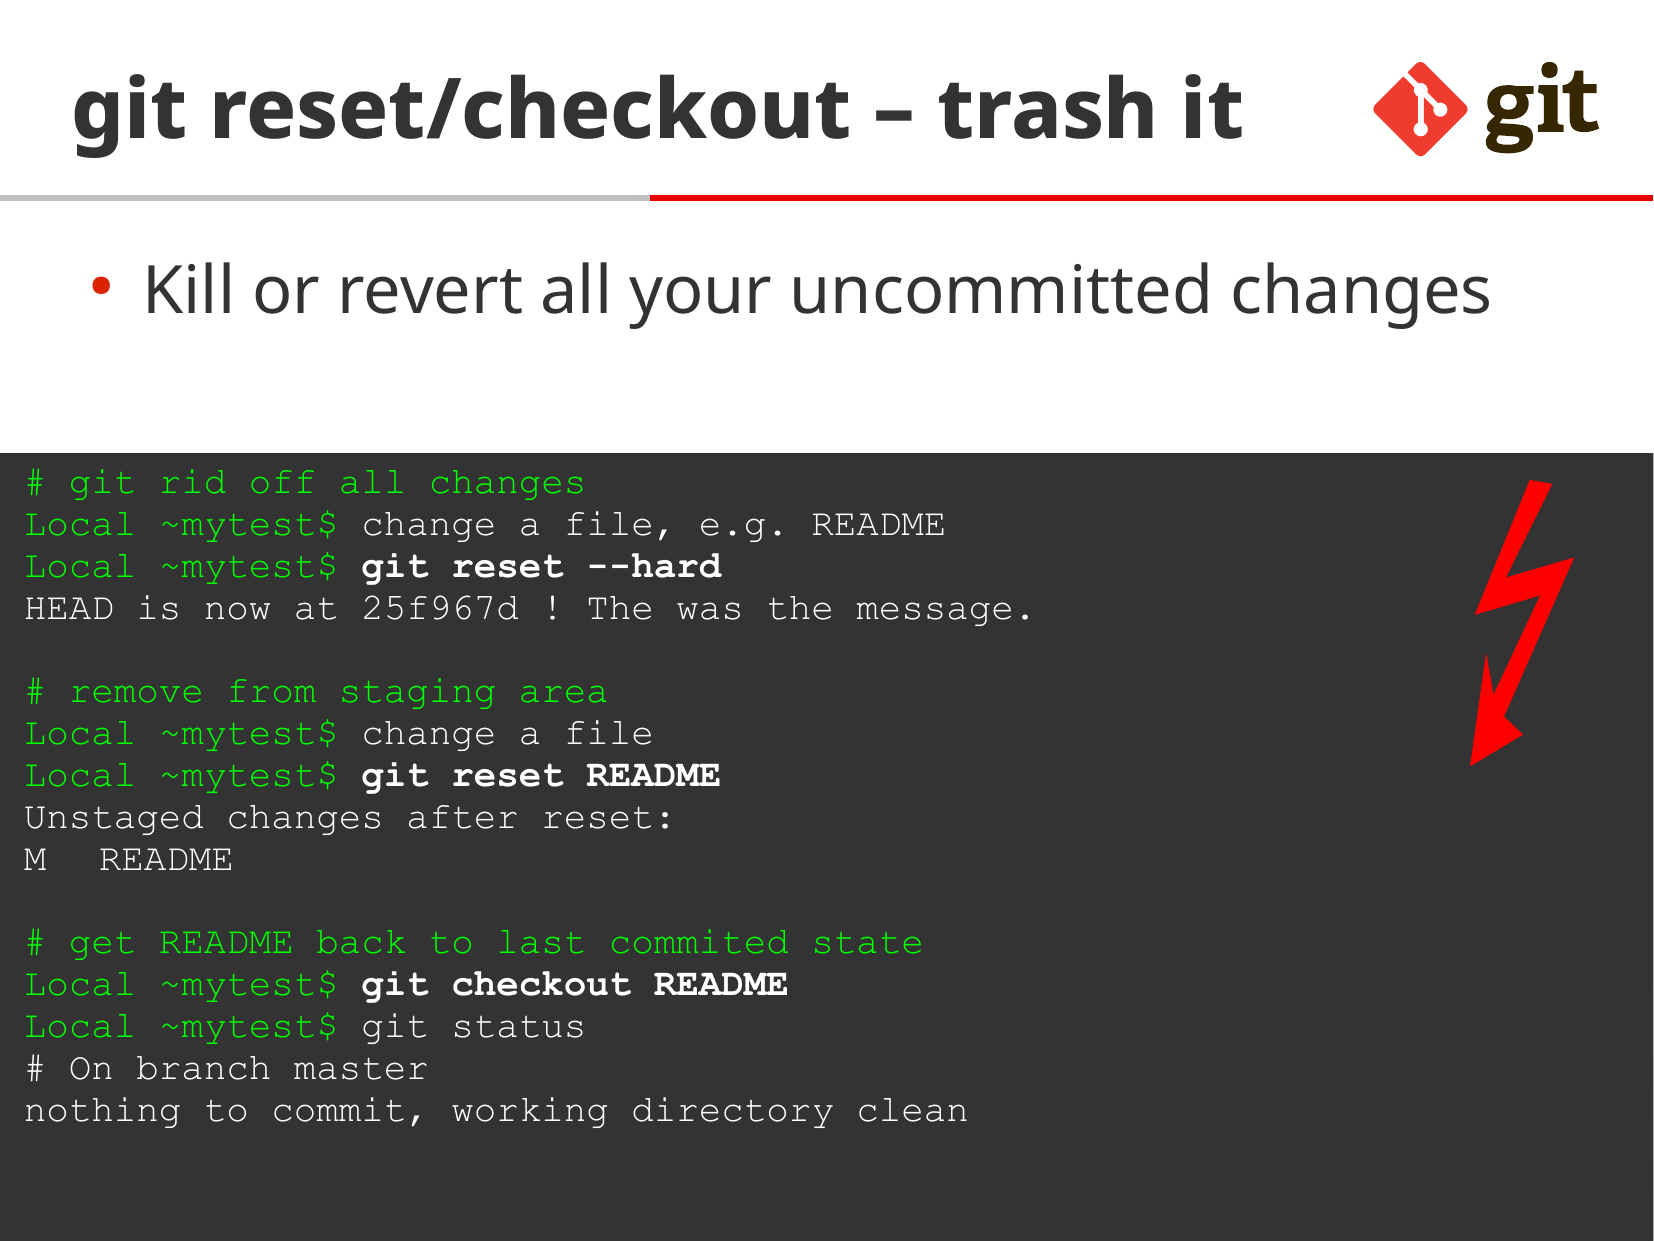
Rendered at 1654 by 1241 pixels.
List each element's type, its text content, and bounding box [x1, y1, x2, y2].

text_box [1470, 479, 1575, 767]
list Kill or revert all your uncommitted changes [56, 239, 1595, 368]
title git reset/checkout – trash it [56, 36, 1546, 175]
text_box # git rid off all changes Local ~mytest$ change a file, e.g. README Local ~mytest$ git reset --hard HEAD is now at 25f967d ! The was the message. # remove from staging area Local ~mytest$ change a file Local ~mytest$ git reset README Unstaged changes after reset: M README # get README back to last commited state Local ~mytest$ git checkout README Local ~mytest$ git status # On branch master nothing to commit, working directory clean [0, 453, 1654, 1241]
